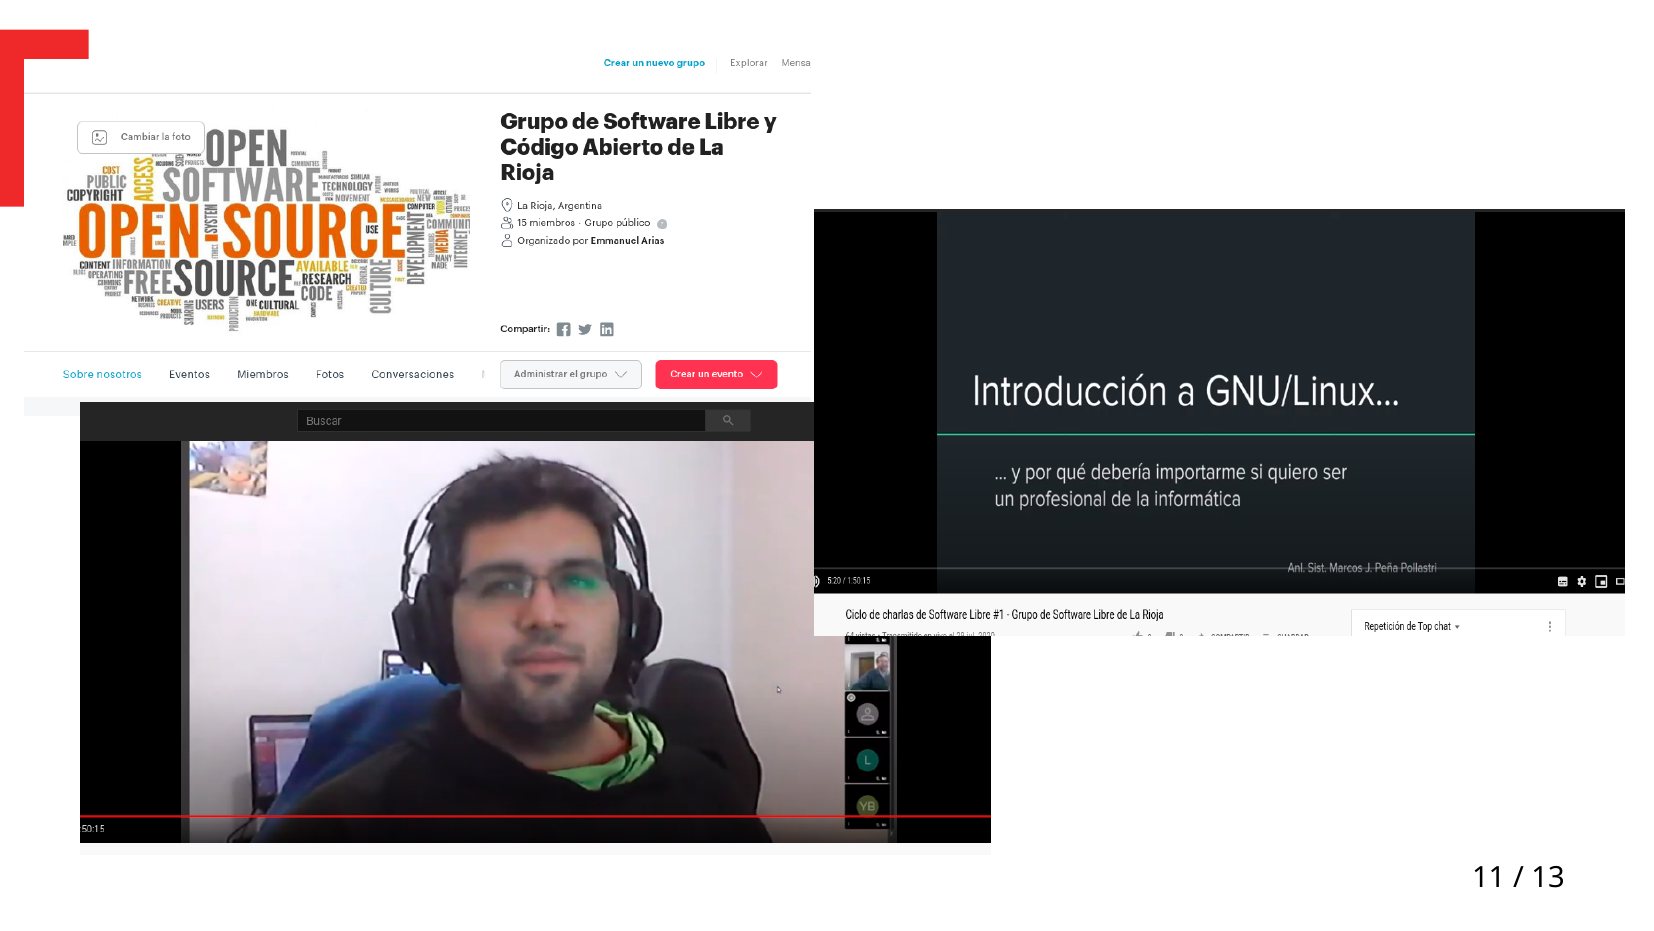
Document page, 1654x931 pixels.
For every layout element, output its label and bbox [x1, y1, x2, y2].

picture [24, 59, 1625, 856]
